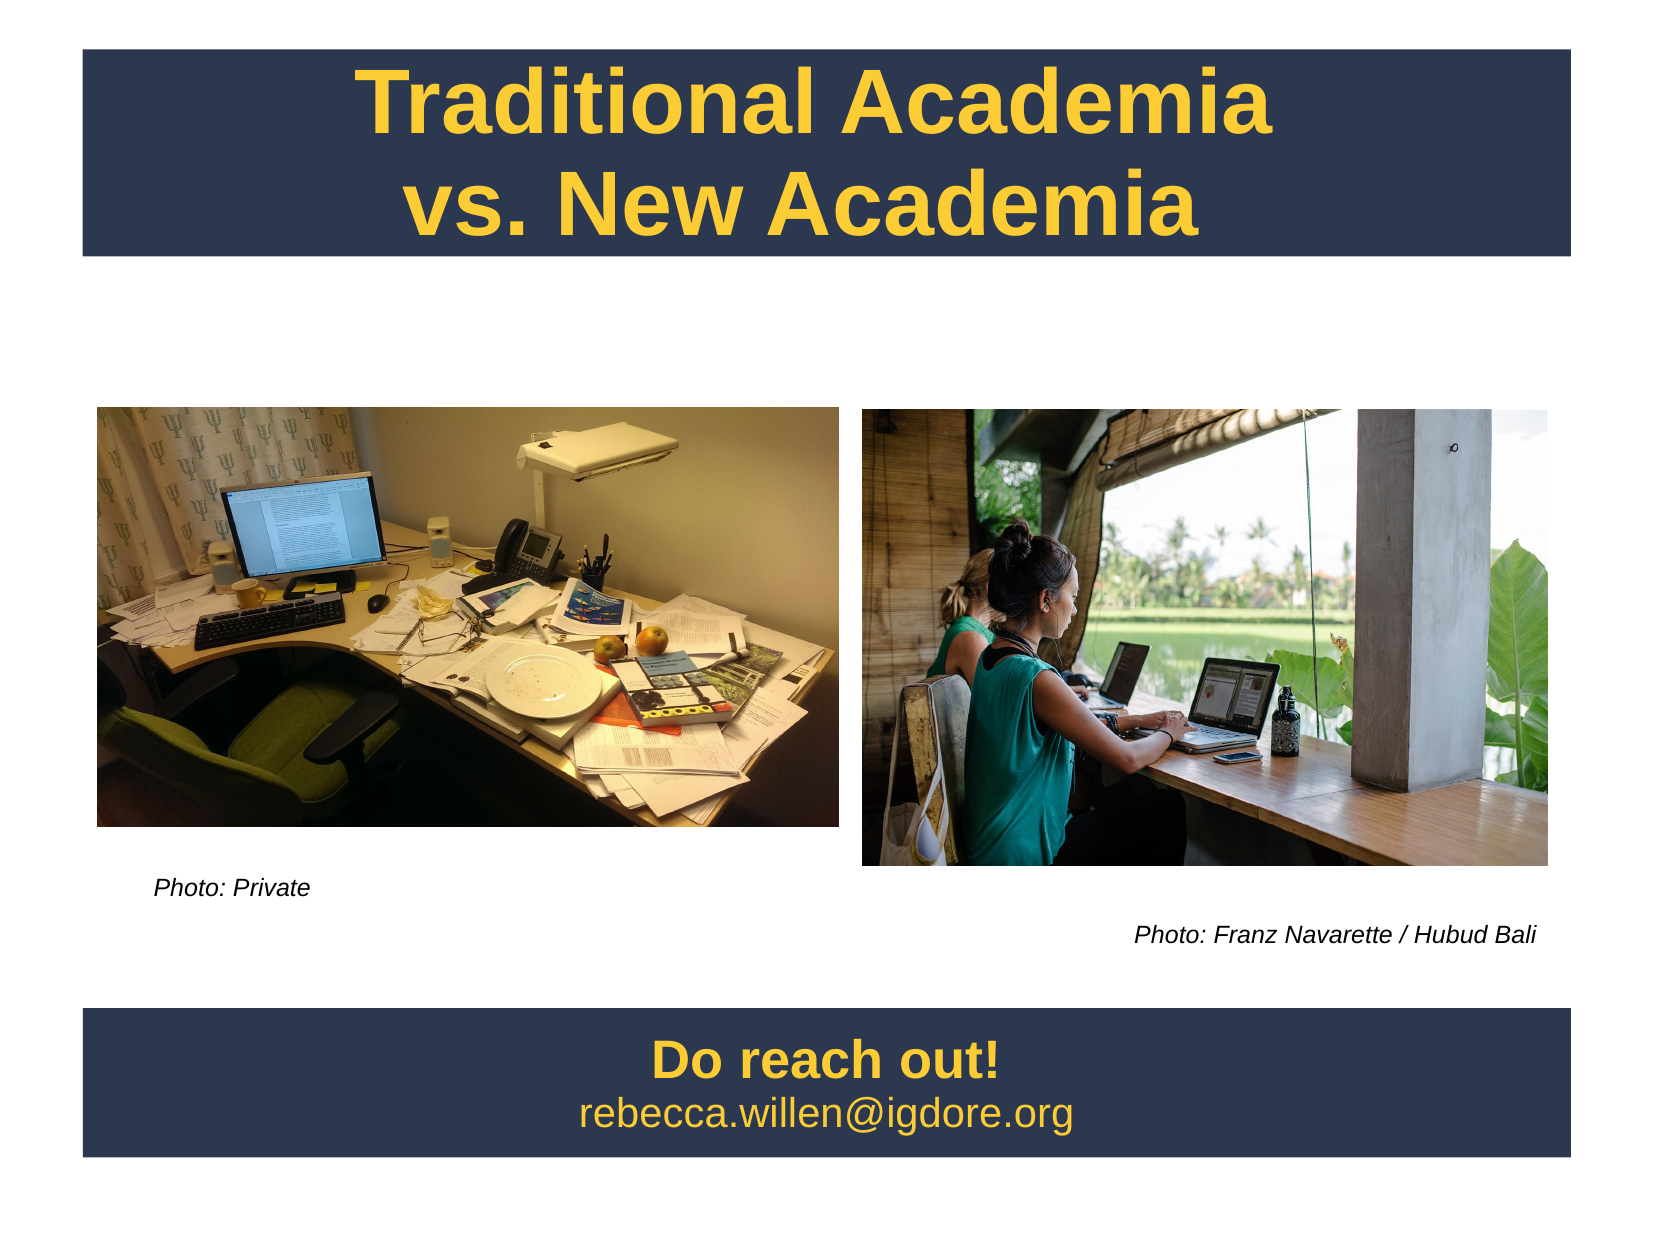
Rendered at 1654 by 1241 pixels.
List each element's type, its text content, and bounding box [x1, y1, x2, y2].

picture [97, 407, 839, 827]
picture [862, 409, 1548, 866]
list Photo: Private [82, 874, 355, 910]
title Do reach out! rebecca.willen@igdore.org [82, 1008, 1571, 1158]
text_box Photo: Franz Navarette / Hubud Bali [850, 913, 1560, 957]
title Traditional Academia vs. New Academia [82, 49, 1571, 257]
